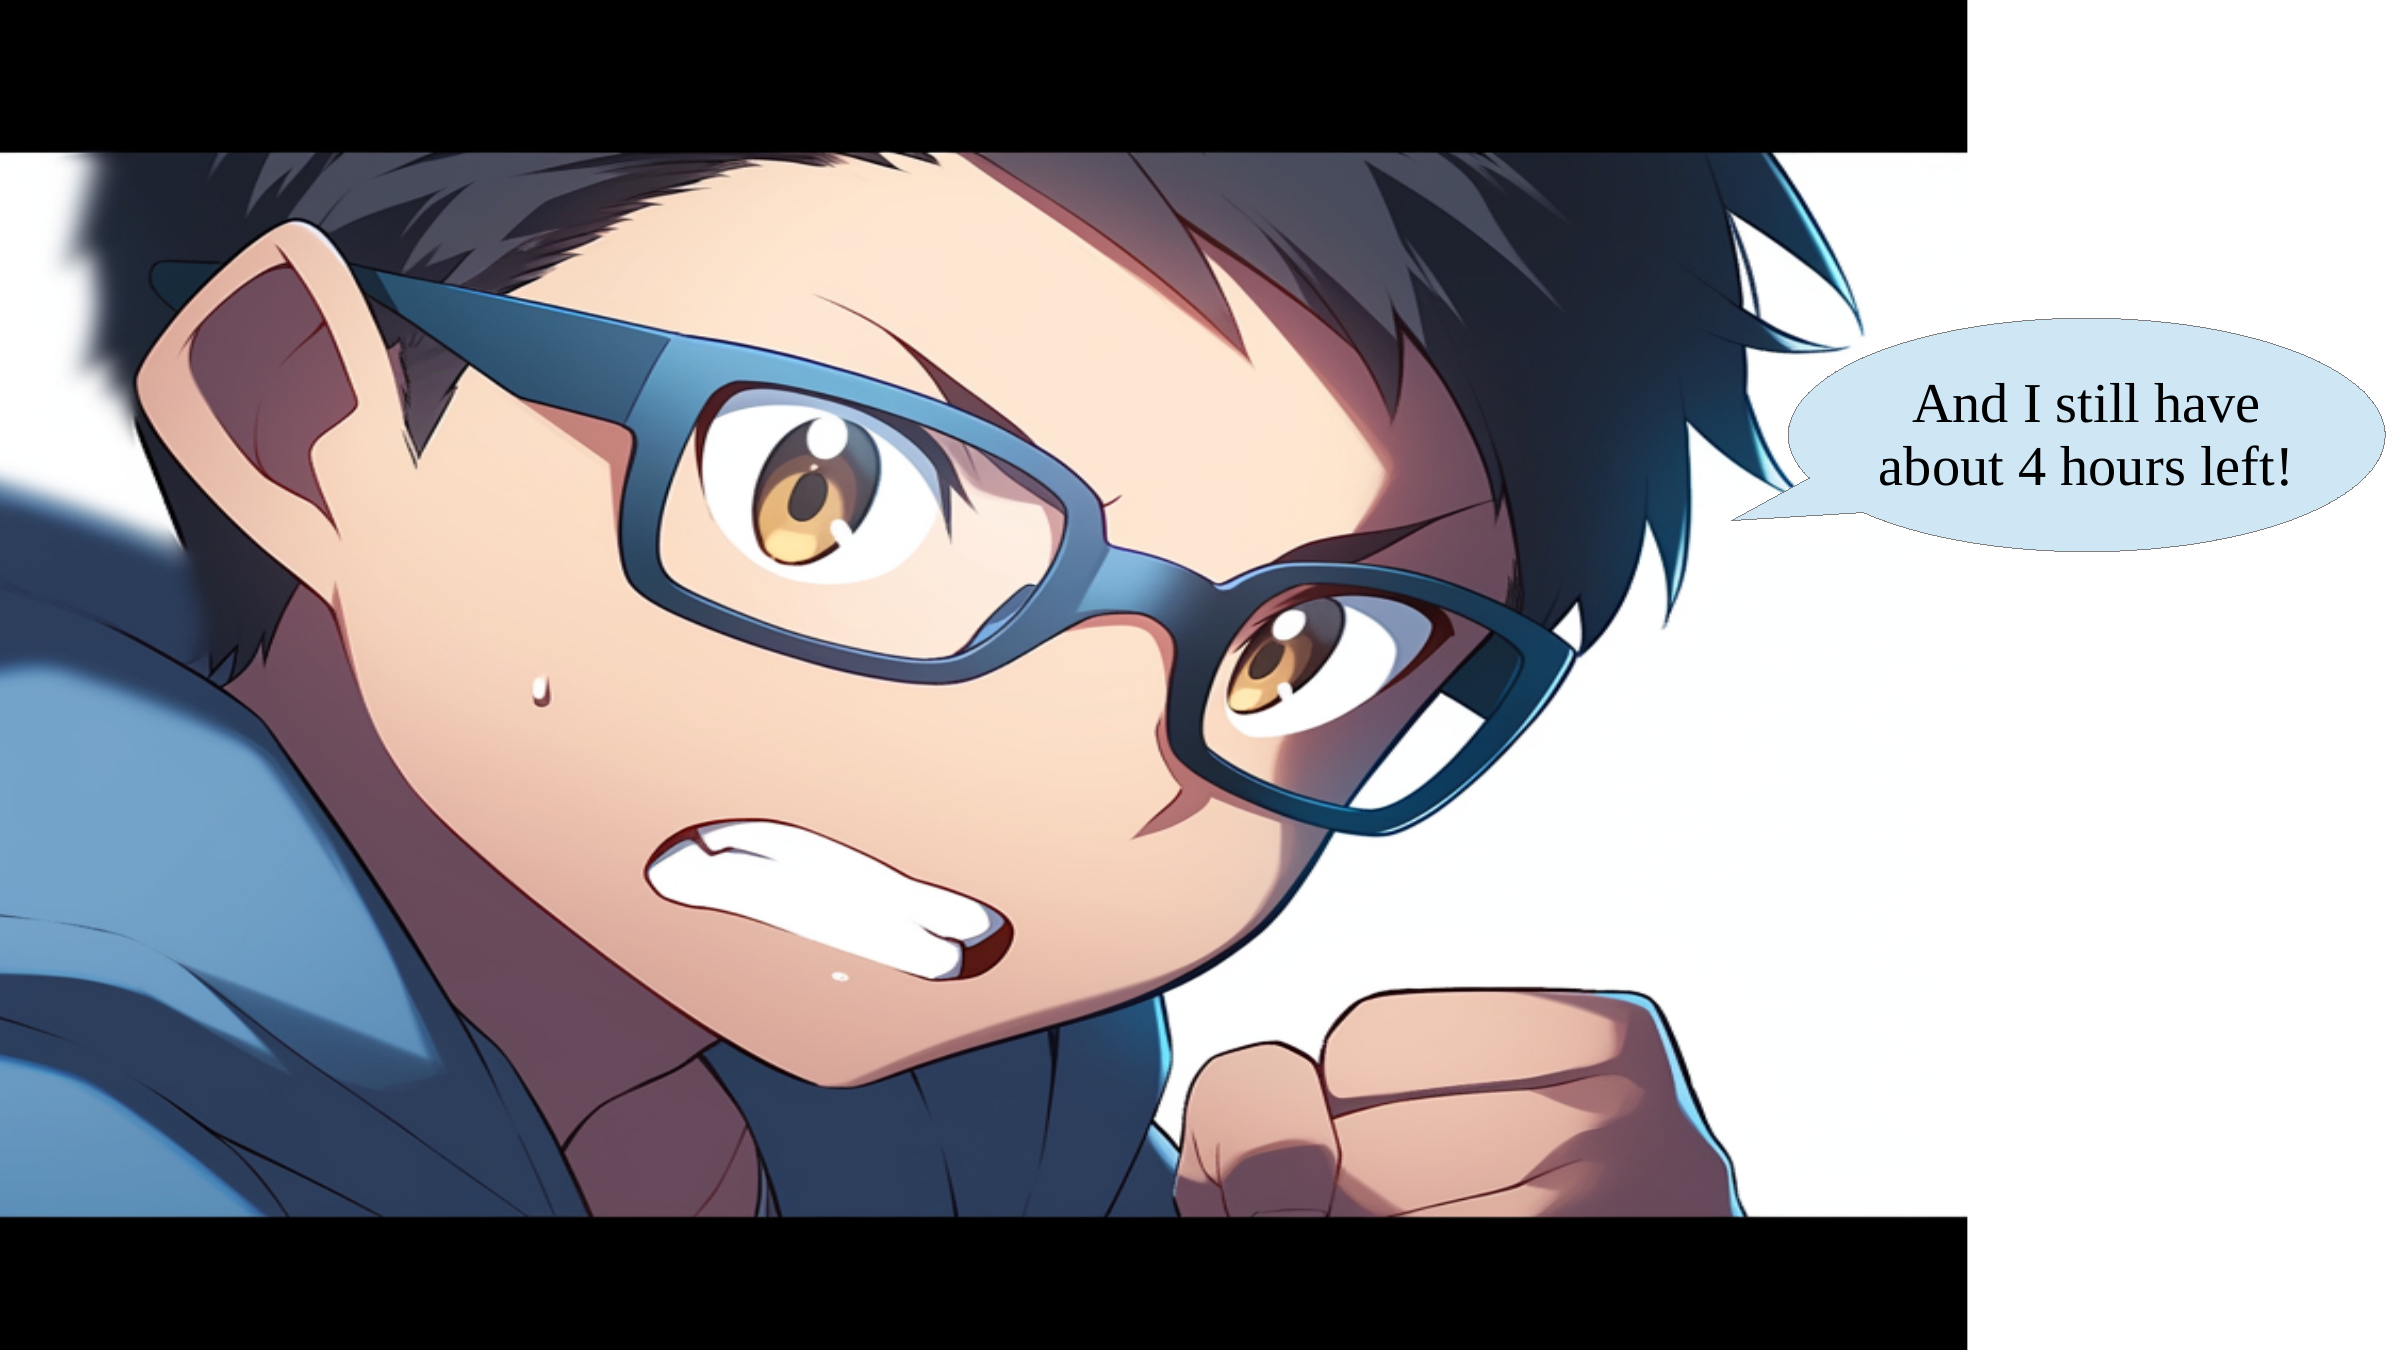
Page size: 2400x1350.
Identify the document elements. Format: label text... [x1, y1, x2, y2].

text_box And I still have about 4 hours left! [1731, 318, 2386, 552]
picture [0, 0, 1968, 1350]
